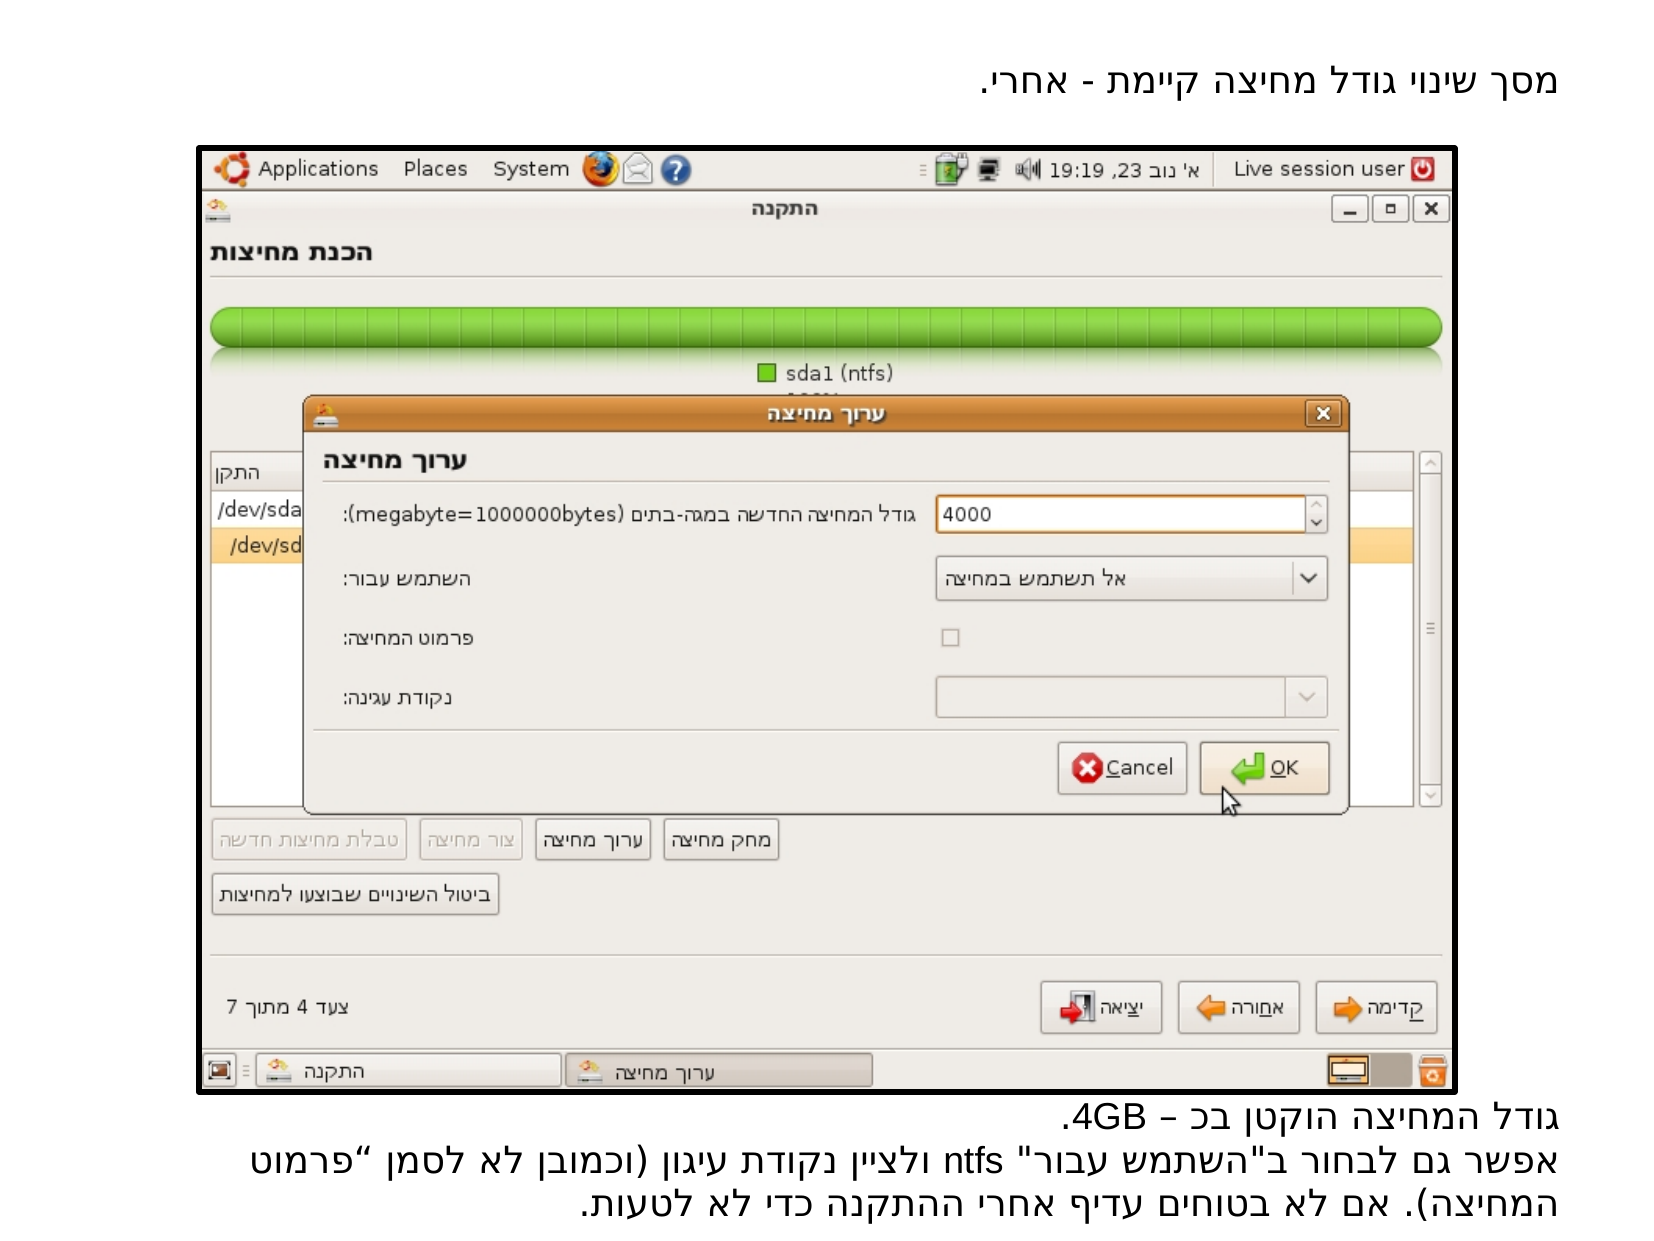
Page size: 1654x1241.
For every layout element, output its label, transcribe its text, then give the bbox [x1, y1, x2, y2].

picture [201, 151, 1452, 1089]
text_box מסך שינוי גודל מחיצה קיימת - אחרי. [225, 51, 1576, 113]
text_box גודל המחיצה הוקטן בכ – 4GB. אפשר גם לבחור ב"השתמש עבור" ntfs ולציין נקודת עיגון (וכמובן לא לסמן “פרמוט המחיצה). אם לא בטוחים עדיף אחרי ההתקנה כדי לא לטעות. [75, 1087, 1576, 1241]
